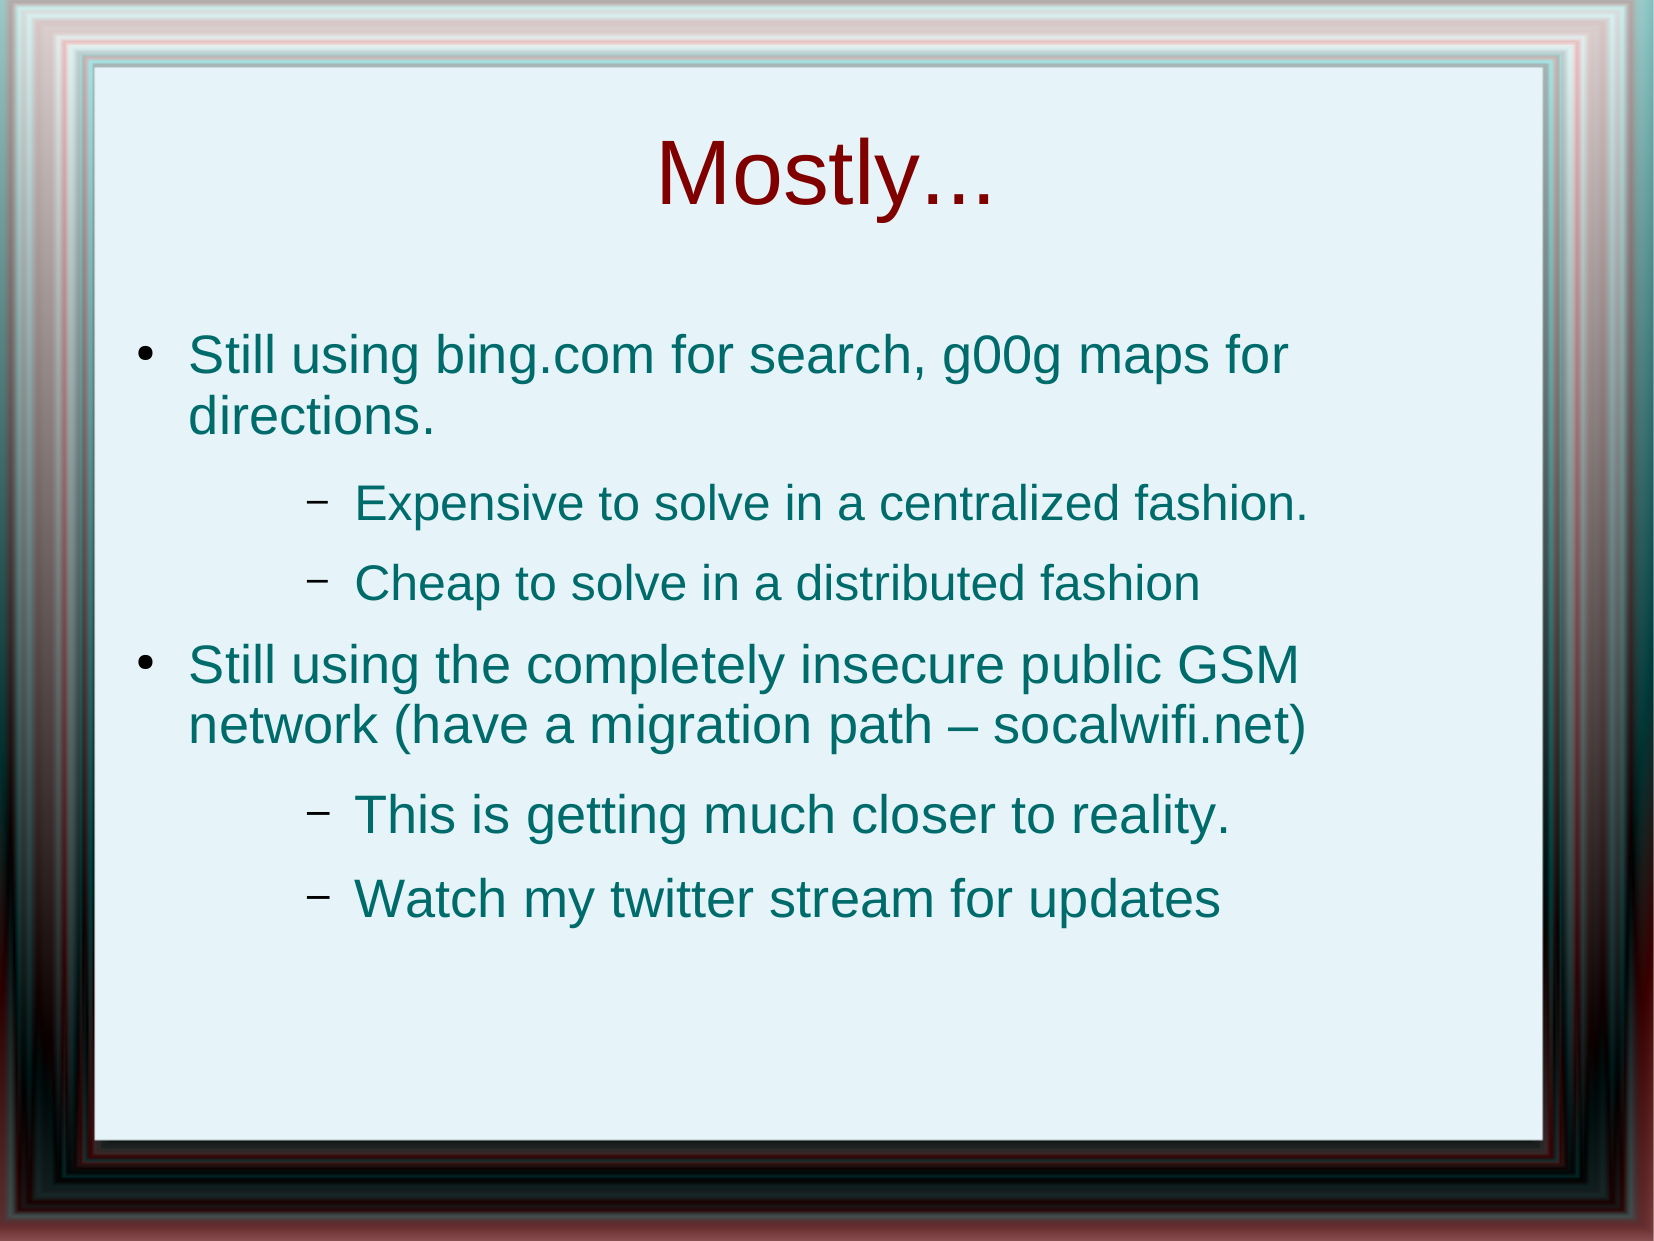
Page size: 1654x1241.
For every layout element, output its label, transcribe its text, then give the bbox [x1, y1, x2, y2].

picture [0, 0, 1654, 1241]
list Still using bing.com for search, g00g maps for directions. Expensive to solve in a centralized fashion. Cheap to solve in a distributed fashion Still using the completely insecure public GSM network (have a migration path – socalwifi.net) This is getting much closer to reality. Watch my twitter stream for updates [118, 324, 1506, 1129]
title Mostly... [118, 95, 1536, 250]
